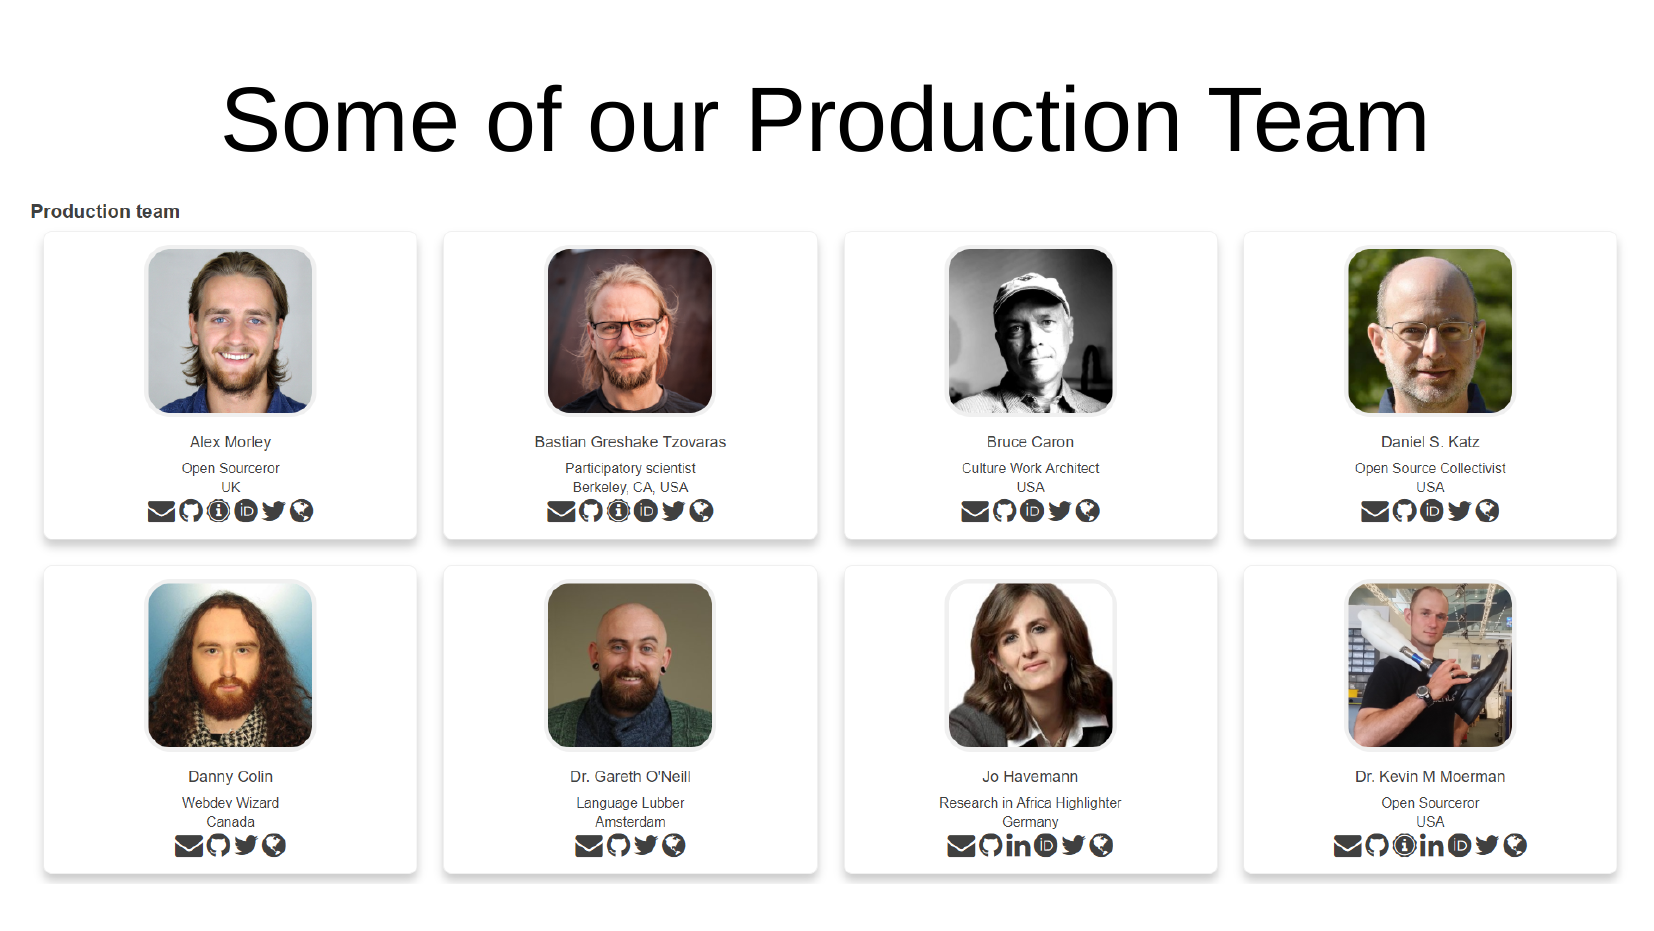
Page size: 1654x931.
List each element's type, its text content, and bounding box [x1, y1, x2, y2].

title Some of our Production Team [82, 37, 1571, 192]
picture [23, 192, 1630, 884]
